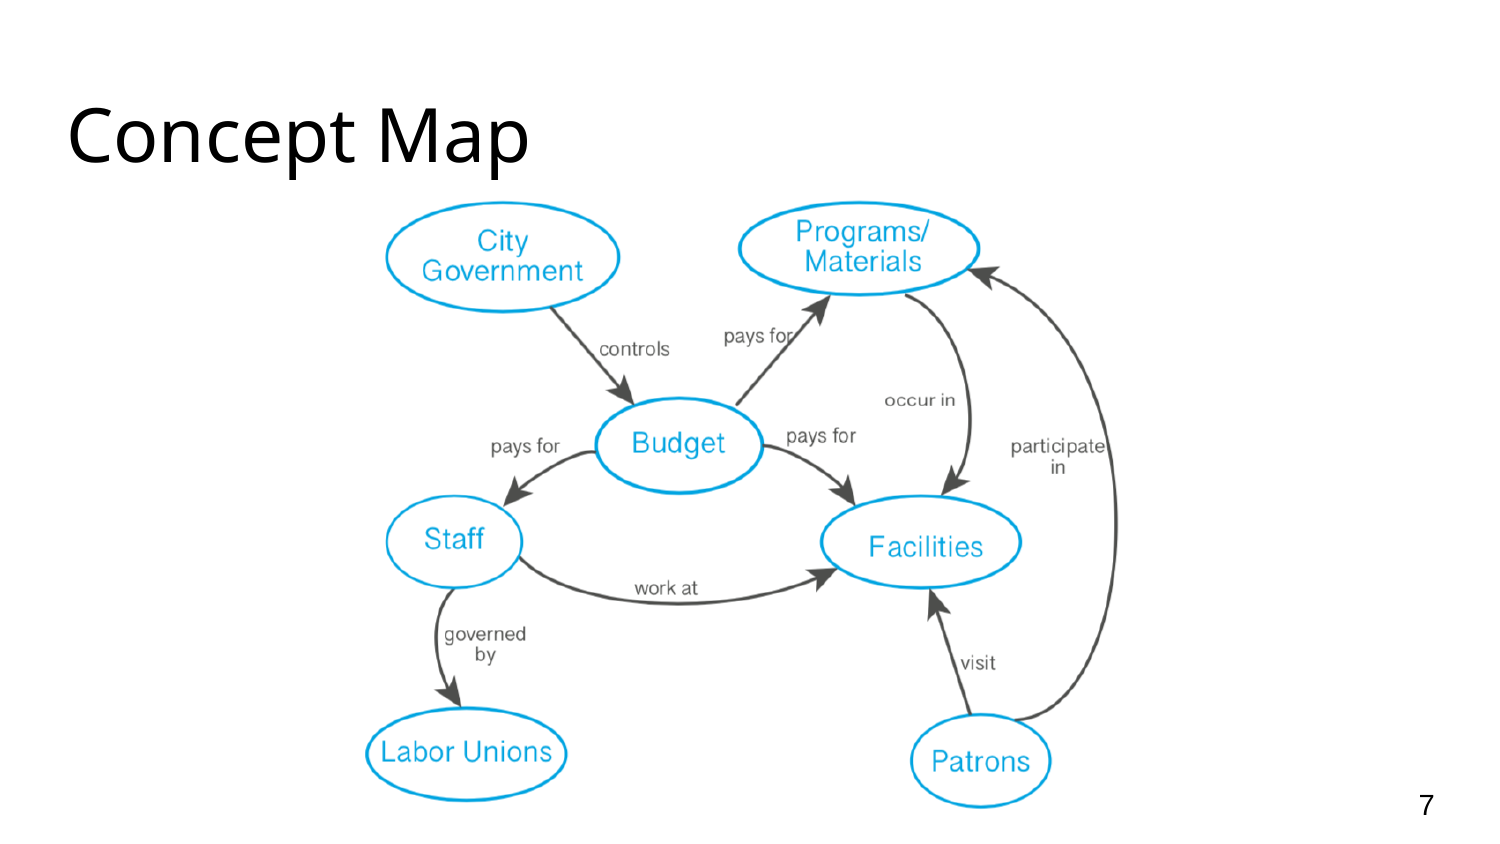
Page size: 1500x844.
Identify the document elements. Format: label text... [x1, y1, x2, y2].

picture [349, 189, 1151, 817]
title Concept Map [51, 72, 1449, 167]
